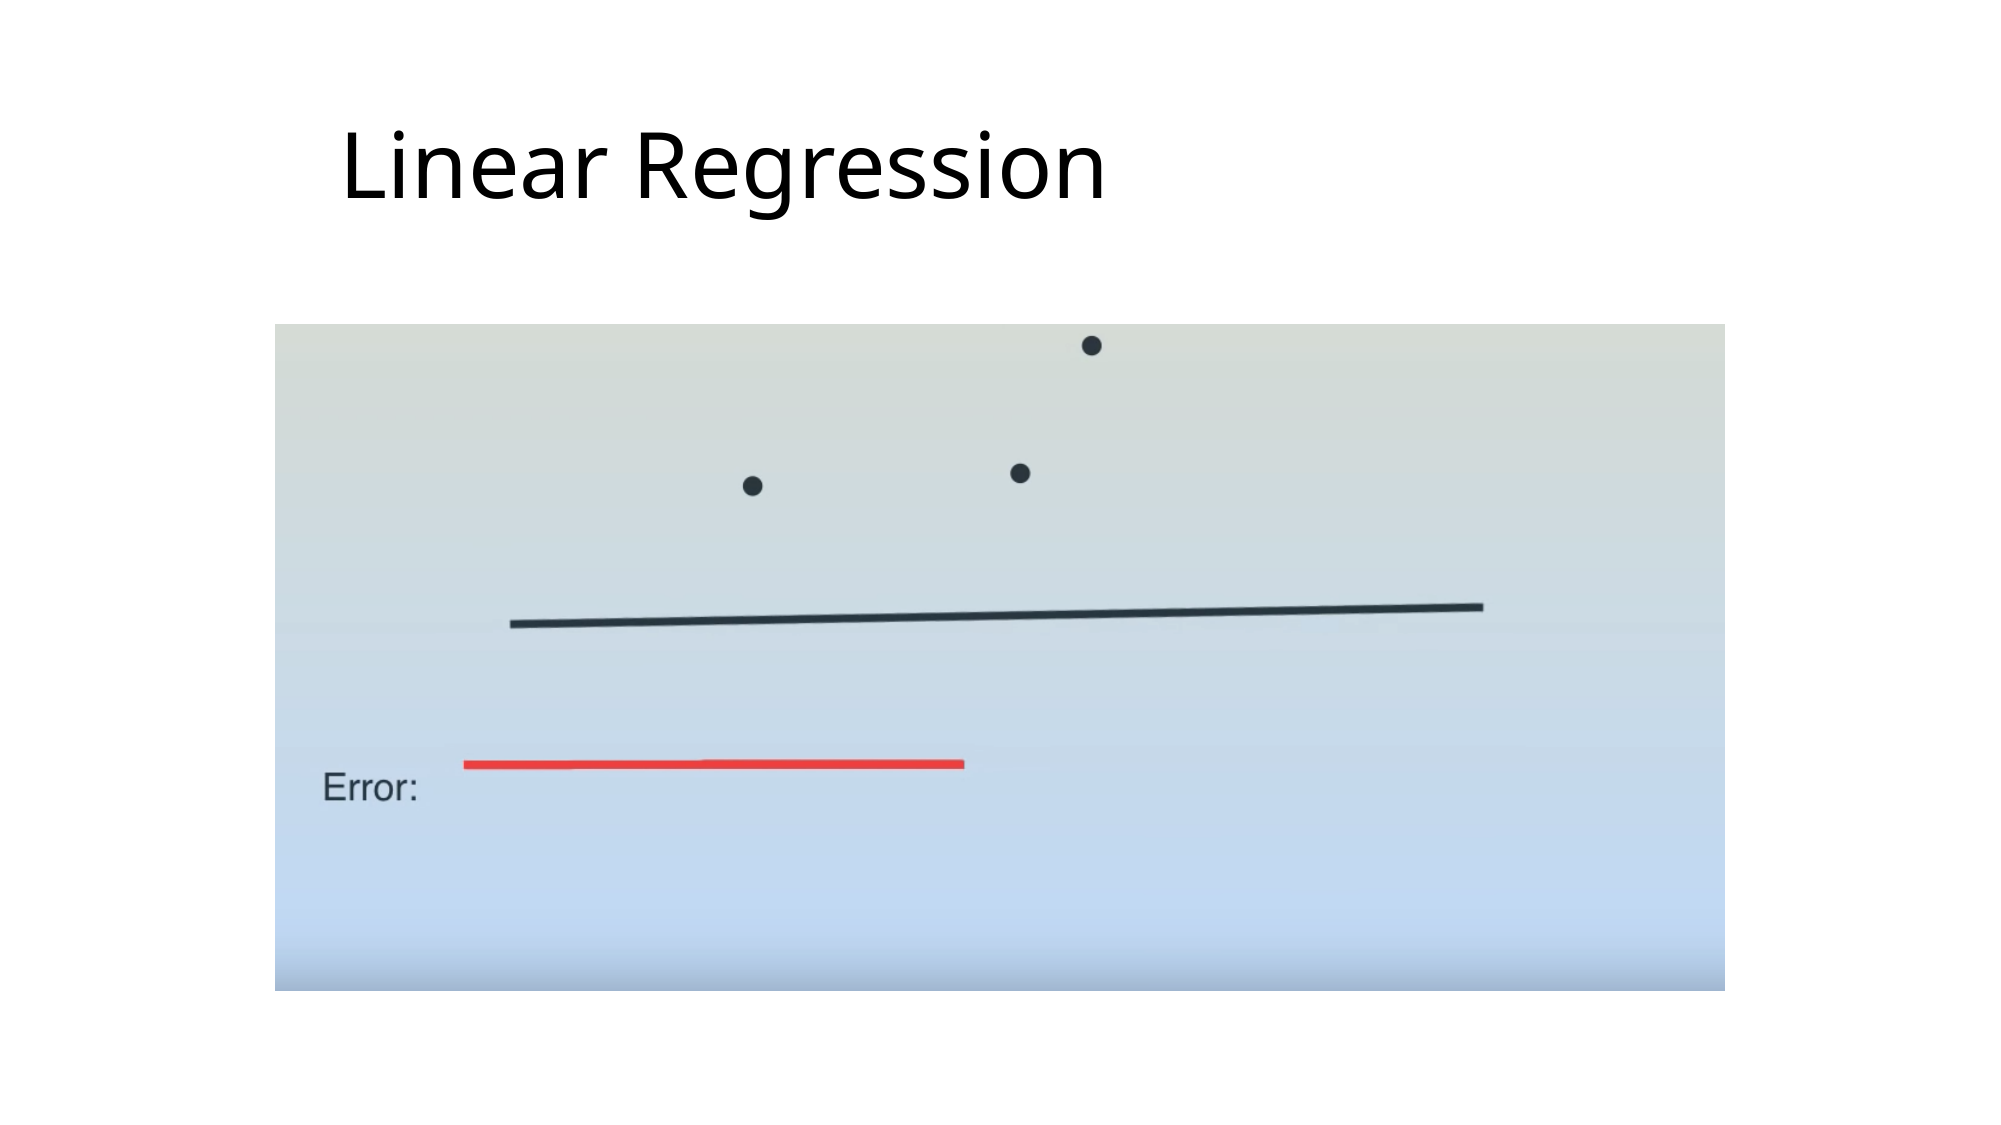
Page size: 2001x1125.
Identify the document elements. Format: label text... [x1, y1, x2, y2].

title Linear Regression [324, 87, 1675, 250]
picture [275, 324, 1725, 991]
